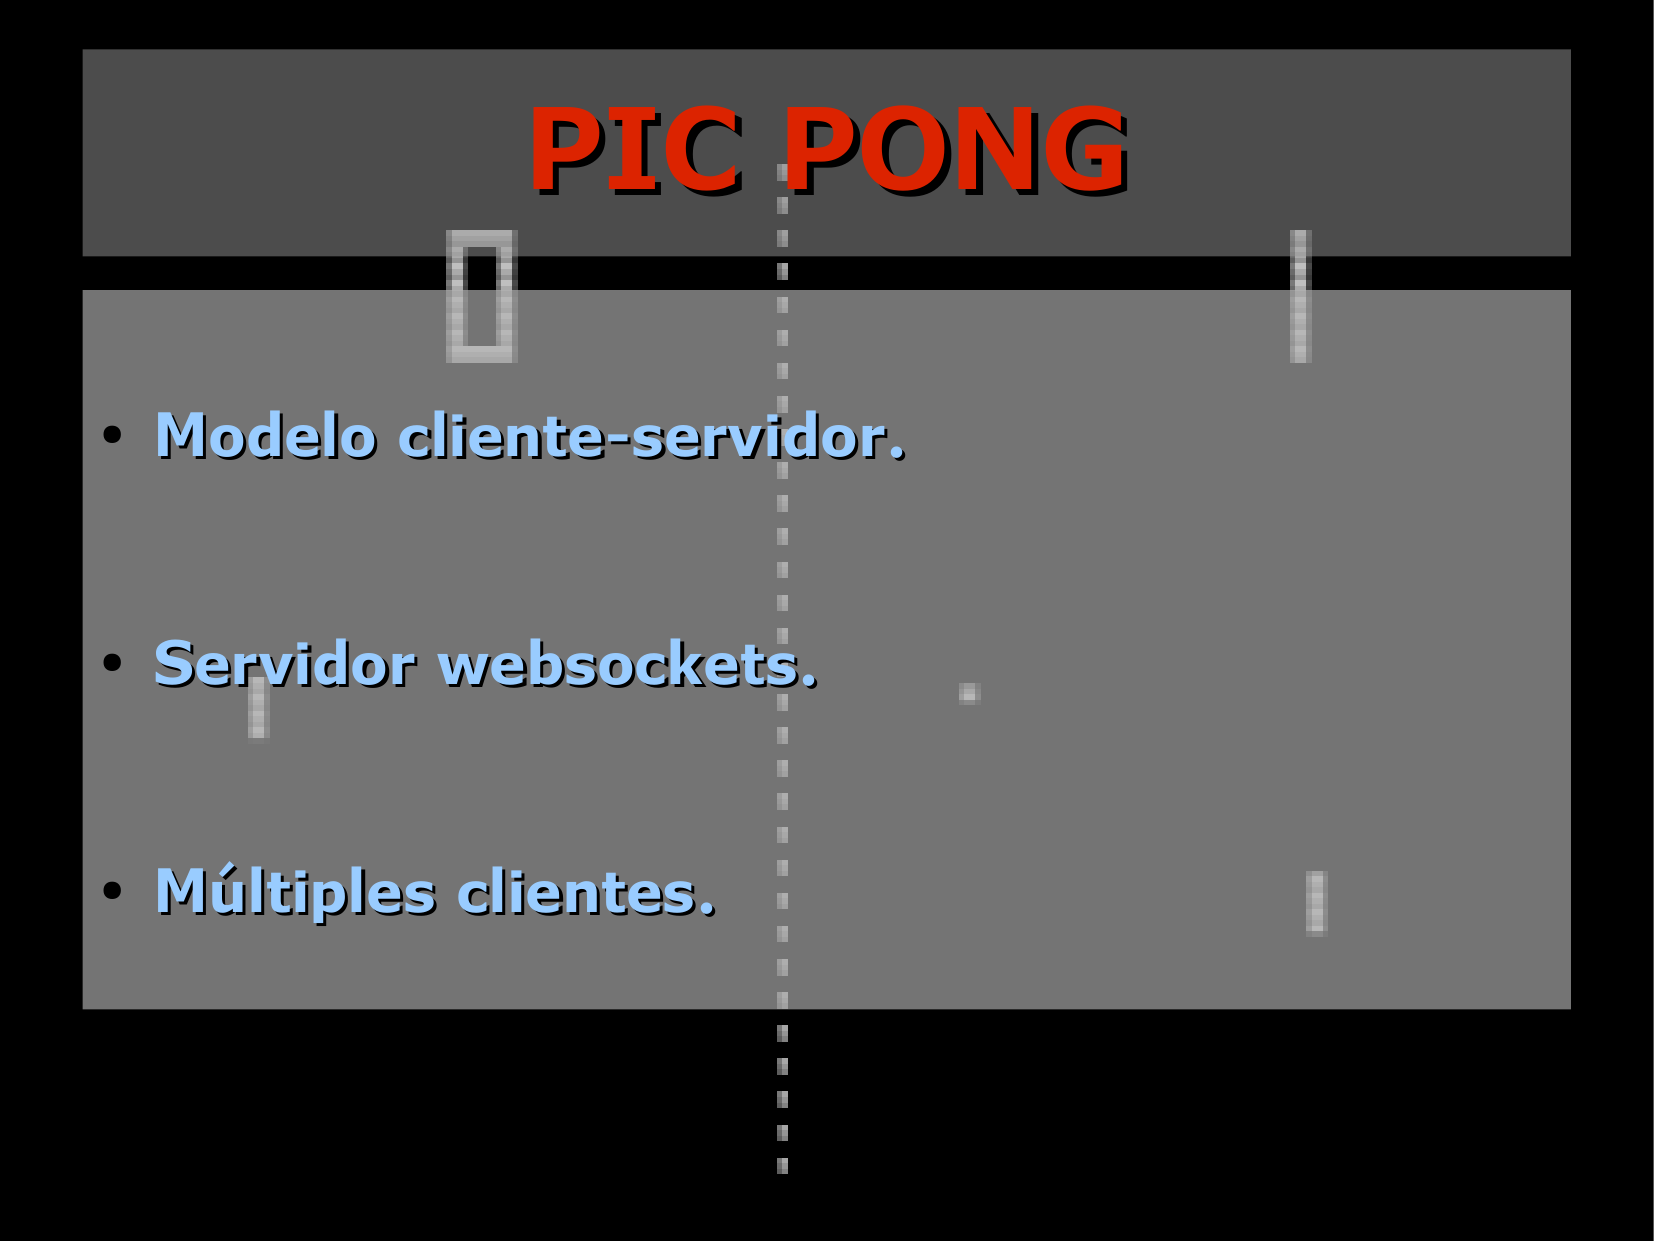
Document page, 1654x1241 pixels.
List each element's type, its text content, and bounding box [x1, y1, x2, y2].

title PIC PONG [82, 49, 1571, 257]
picture [0, 0, 1654, 1241]
list Modelo cliente-servidor. Servidor websockets. Múltiples clientes. [82, 290, 1571, 1010]
